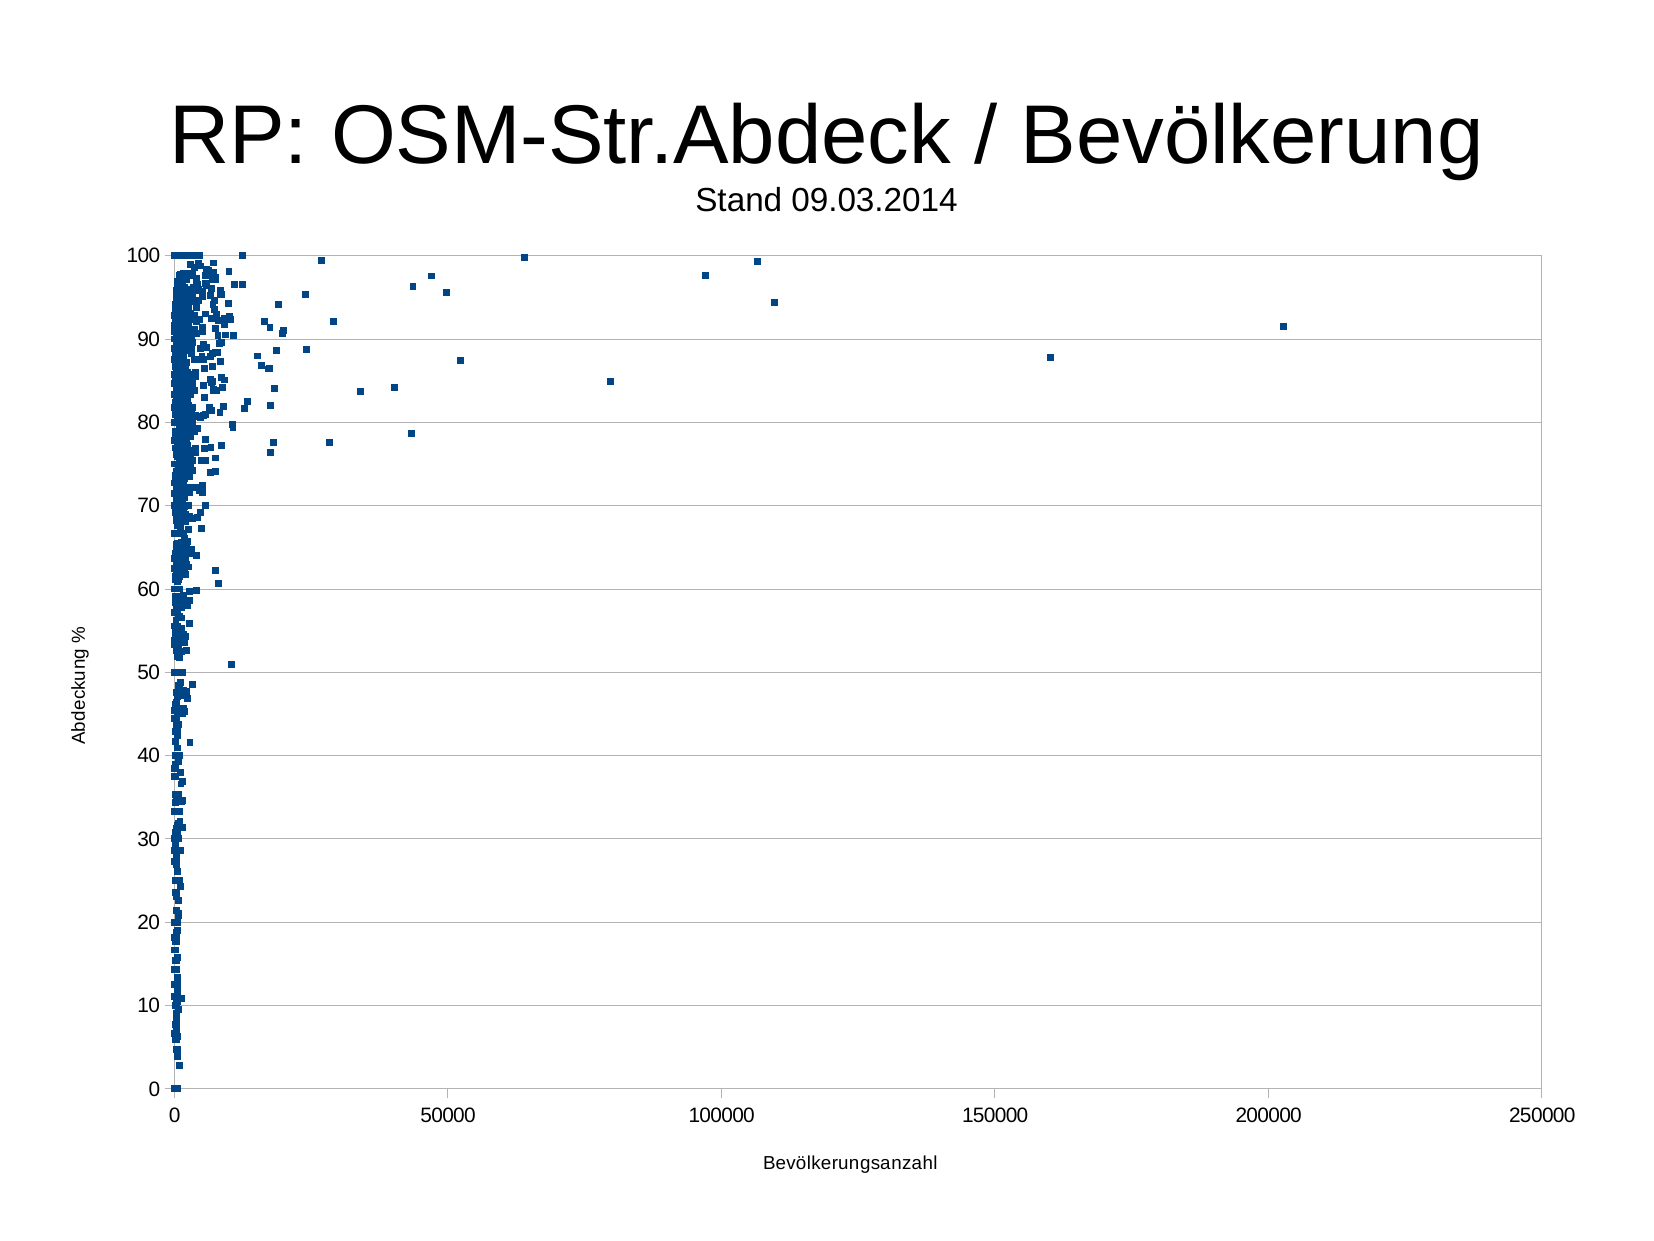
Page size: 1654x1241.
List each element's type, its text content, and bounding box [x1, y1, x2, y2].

chart [35, 224, 1607, 1205]
title RP: OSM-Str.Abdeck / Bevölkerung Stand 09.03.2014 [82, 49, 1571, 224]
